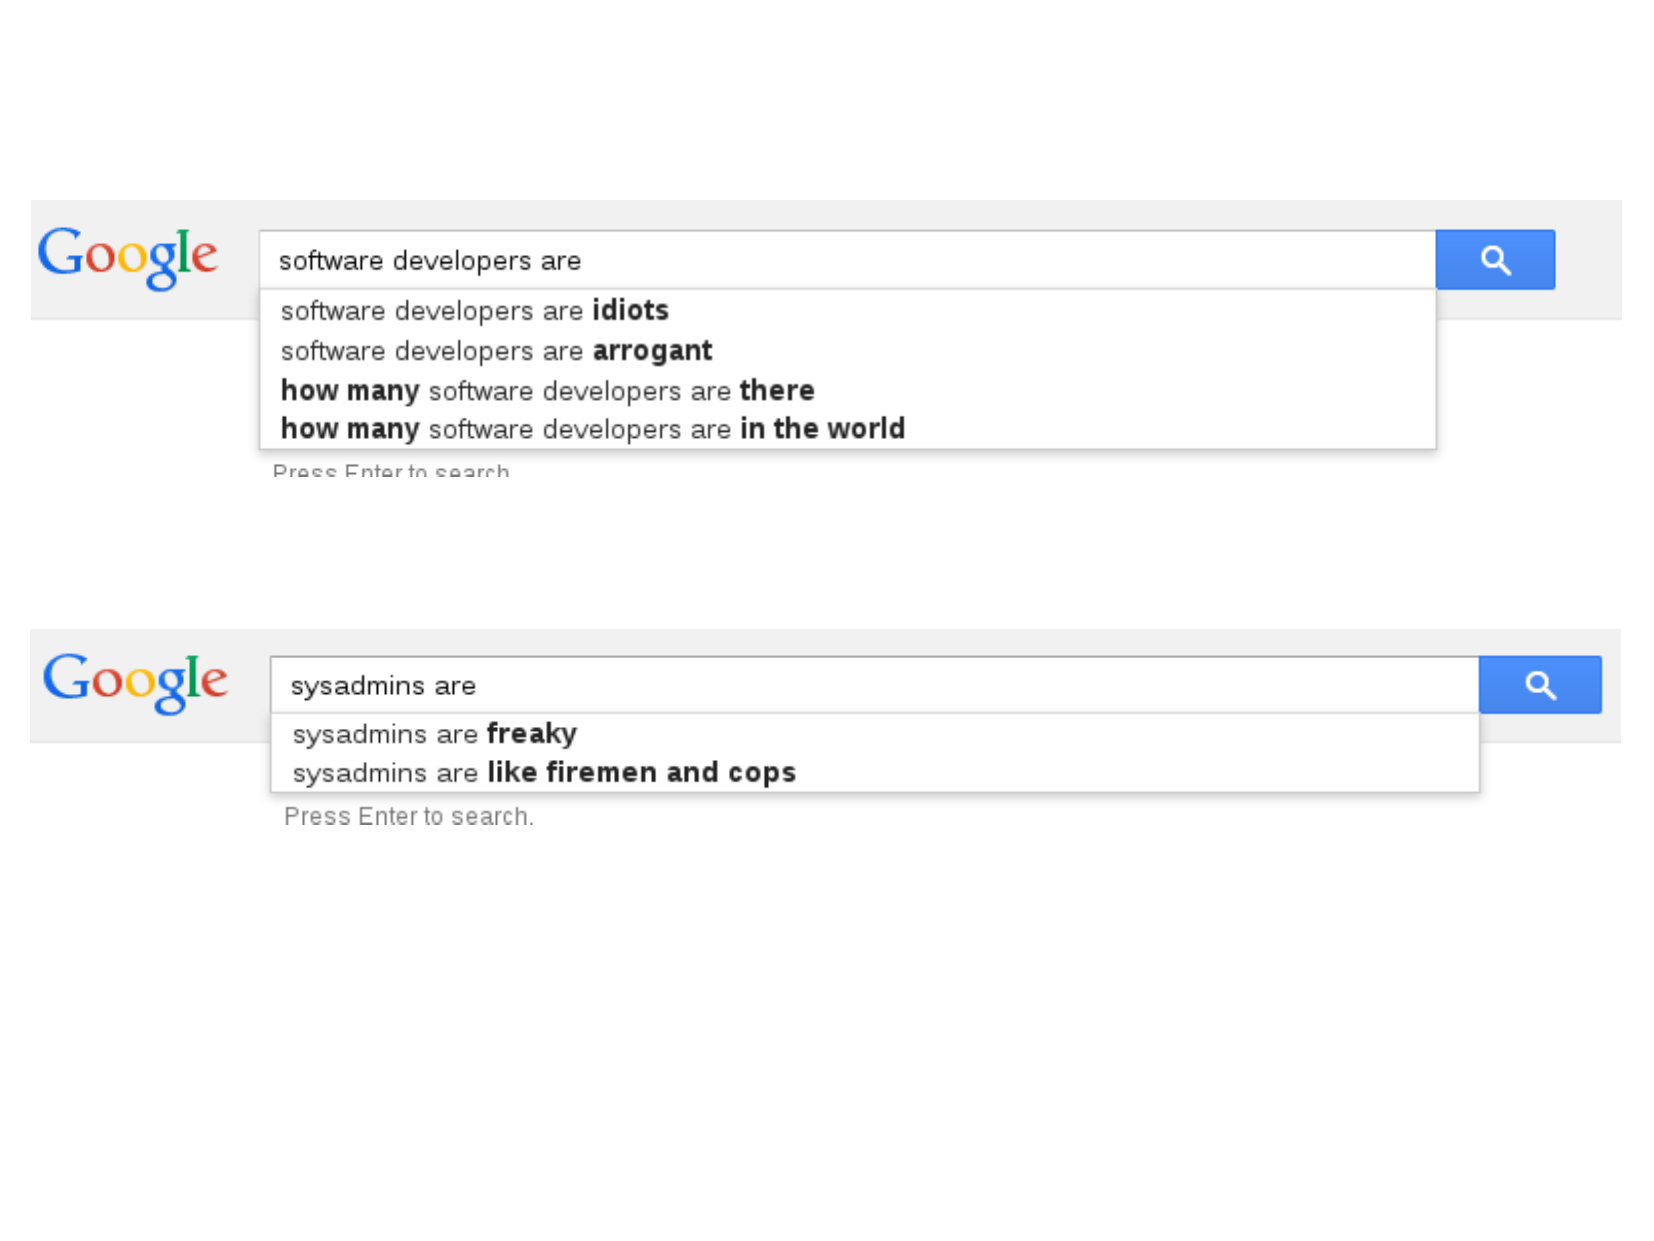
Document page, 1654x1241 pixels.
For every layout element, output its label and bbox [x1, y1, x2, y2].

picture [31, 200, 1622, 477]
picture [30, 629, 1621, 826]
